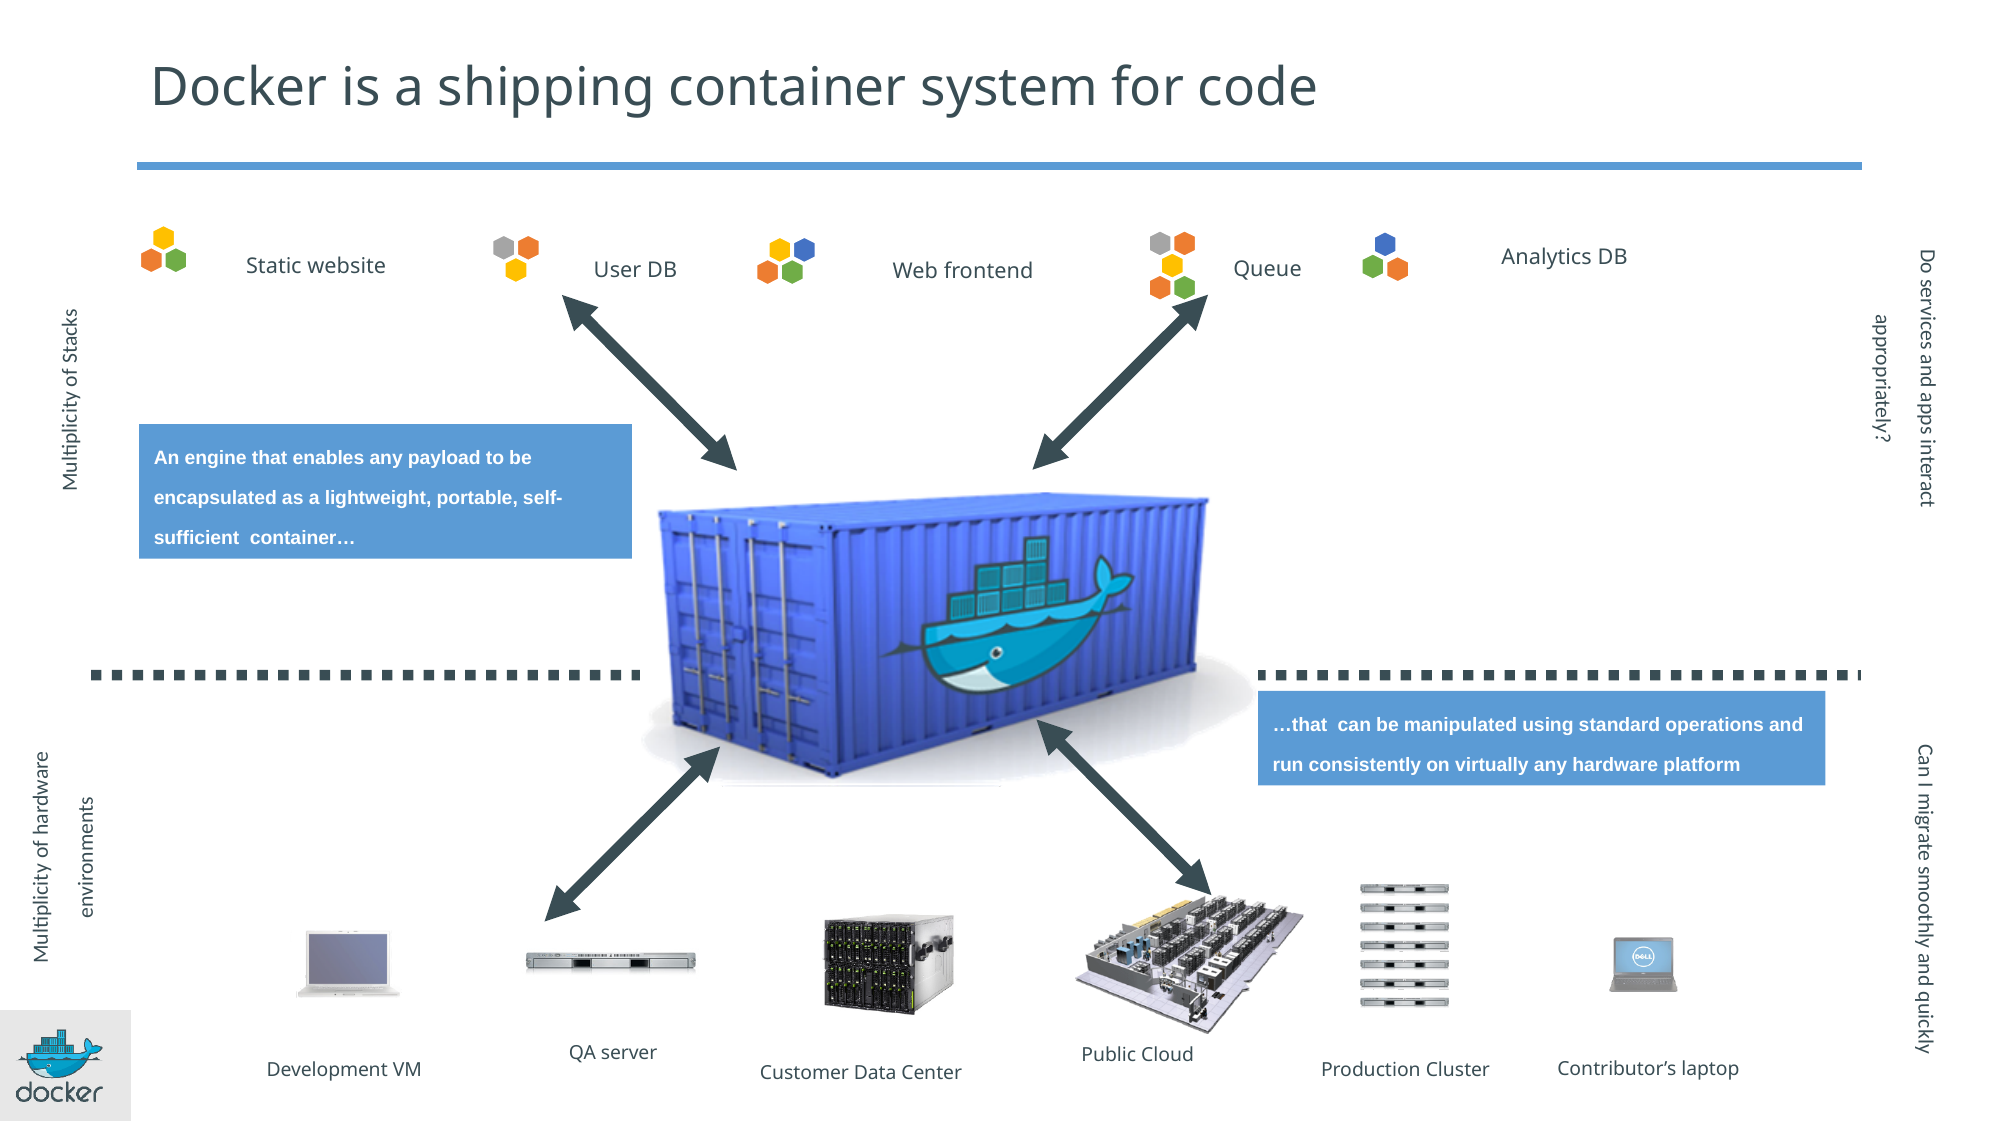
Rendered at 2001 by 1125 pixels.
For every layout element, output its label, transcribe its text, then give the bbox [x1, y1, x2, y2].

text_box Development VM [243, 1043, 446, 1084]
picture [1360, 884, 1449, 1008]
title Docker is a shipping container system for code [135, 29, 1861, 139]
text_box QA server [568, 1025, 658, 1066]
text_box [756, 236, 816, 286]
text_box [1361, 231, 1397, 280]
picture [818, 911, 956, 1017]
text_box [492, 234, 540, 284]
text_box Public Cloud [1081, 1034, 1195, 1069]
text_box Queue [1233, 238, 1302, 284]
text_box [140, 224, 188, 274]
text_box Customer Data Center [712, 1045, 1010, 1087]
text_box Do services and apps interact appropriately? [1860, 199, 1966, 559]
text_box Web frontend [892, 240, 1040, 286]
text_box User DB [593, 239, 678, 285]
picture [1609, 937, 1678, 992]
picture [640, 491, 1258, 787]
text_box Static website [245, 235, 387, 281]
picture [0, 1010, 131, 1121]
picture [521, 907, 699, 1022]
picture [1075, 895, 1304, 1034]
text_box Contributor’s laptop [1522, 1041, 1775, 1082]
text_box Can I migrate smoothly and quickly [1903, 719, 1964, 1079]
text_box Production Cluster [1275, 1043, 1536, 1084]
text_box An engine that enables any payload to be encapsulated as a lightweight, portable, self-sufficient container… [139, 424, 632, 559]
text_box …that can be manipulated using standard operations and run consistently on virtually any hardware platform [1257, 690, 1826, 786]
text_box [1386, 256, 1410, 283]
text_box [1148, 230, 1196, 301]
text_box Multiplicity of Stacks [31, 220, 92, 580]
text_box Analytics DB [1501, 226, 1629, 272]
picture [290, 930, 402, 998]
text_box Multiplicity of hardware environments [3, 678, 108, 1037]
